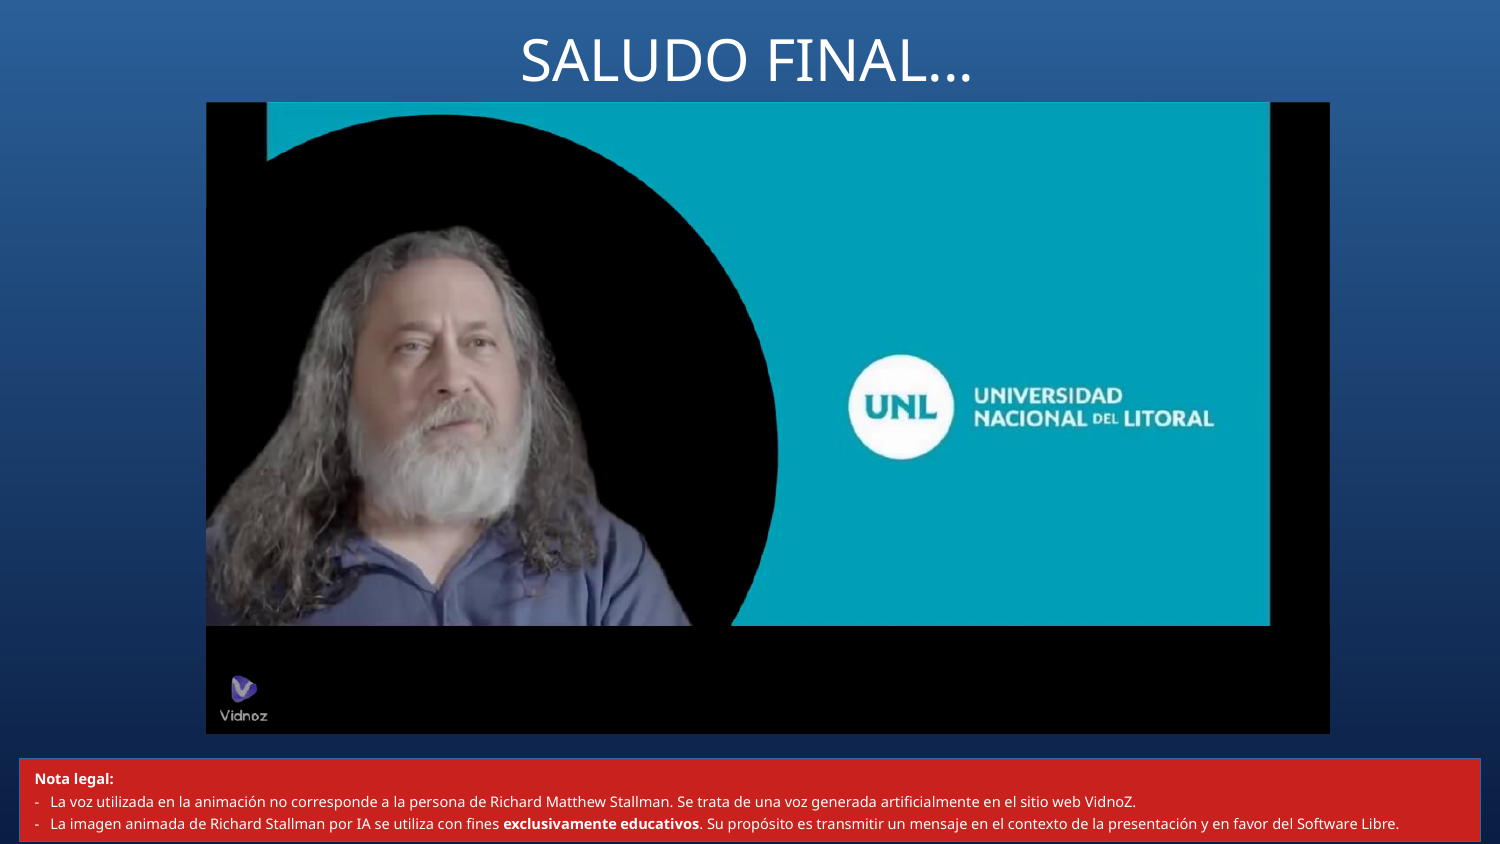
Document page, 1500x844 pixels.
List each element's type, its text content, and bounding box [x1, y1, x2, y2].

title SALUDO FINAL... [169, 7, 1326, 88]
text_box Nota legal: - La voz utilizada en la animación no corresponde a la persona de Richard Matthew Stallman. Se trata de una voz generada artificialmente en el sitio web VidnoZ. - La imagen animada de Richard Stallman por IA se utiliza con fines exclusivamente educativos. Su propósito es transmitir un mensaje en el contexto de la presentación y en favor del Software Libre. [19, 758, 1481, 833]
text_box [205, 101, 1331, 735]
